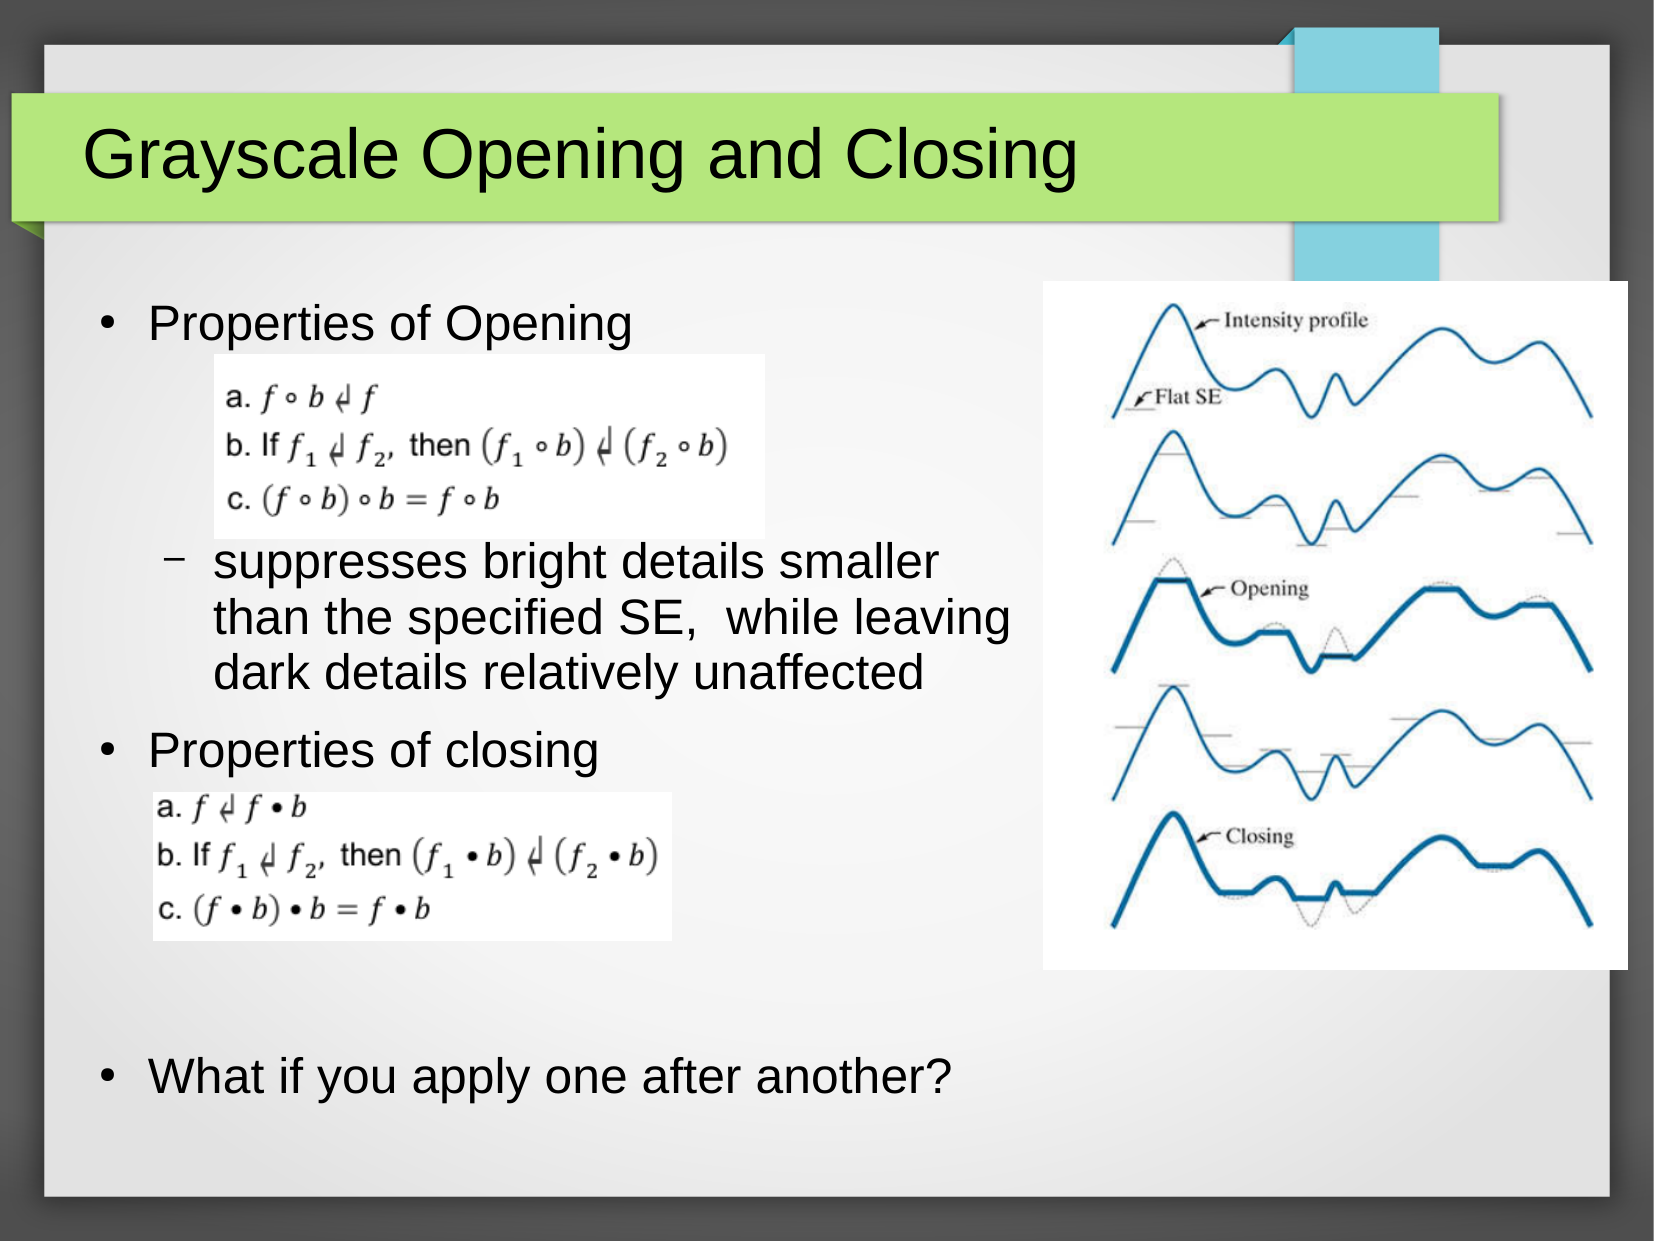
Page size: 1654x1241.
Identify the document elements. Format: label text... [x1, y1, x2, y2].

picture [0, 0, 1654, 1241]
title Grayscale Opening and Closing [82, 94, 1264, 213]
list Properties of Opening suppresses bright details smaller than the specified SE, while leaving dark details relatively unaffected Properties of closing What if you apply one after another? [82, 295, 1019, 1215]
